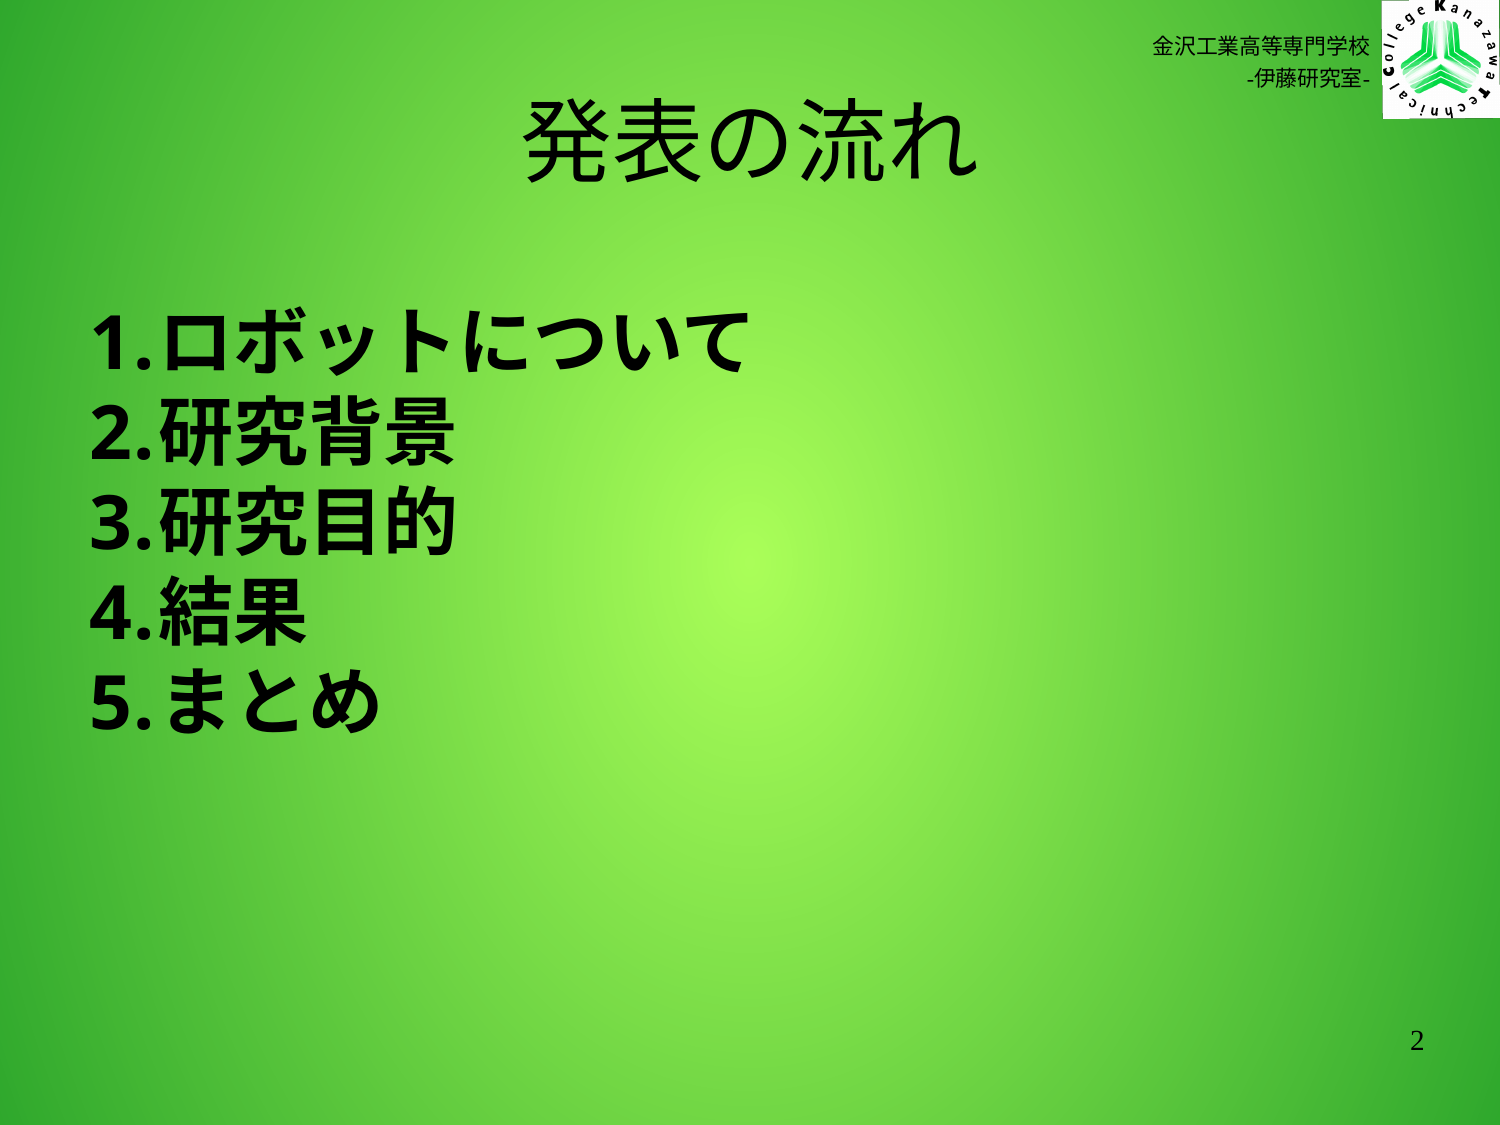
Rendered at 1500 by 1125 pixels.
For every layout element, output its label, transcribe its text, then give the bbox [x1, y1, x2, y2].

text_box ロボットについて 研究背景 研究目的 結果 まとめ [74, 287, 1325, 1005]
picture [1382, 0, 1500, 118]
title 発表の流れ [75, 42, 1426, 229]
